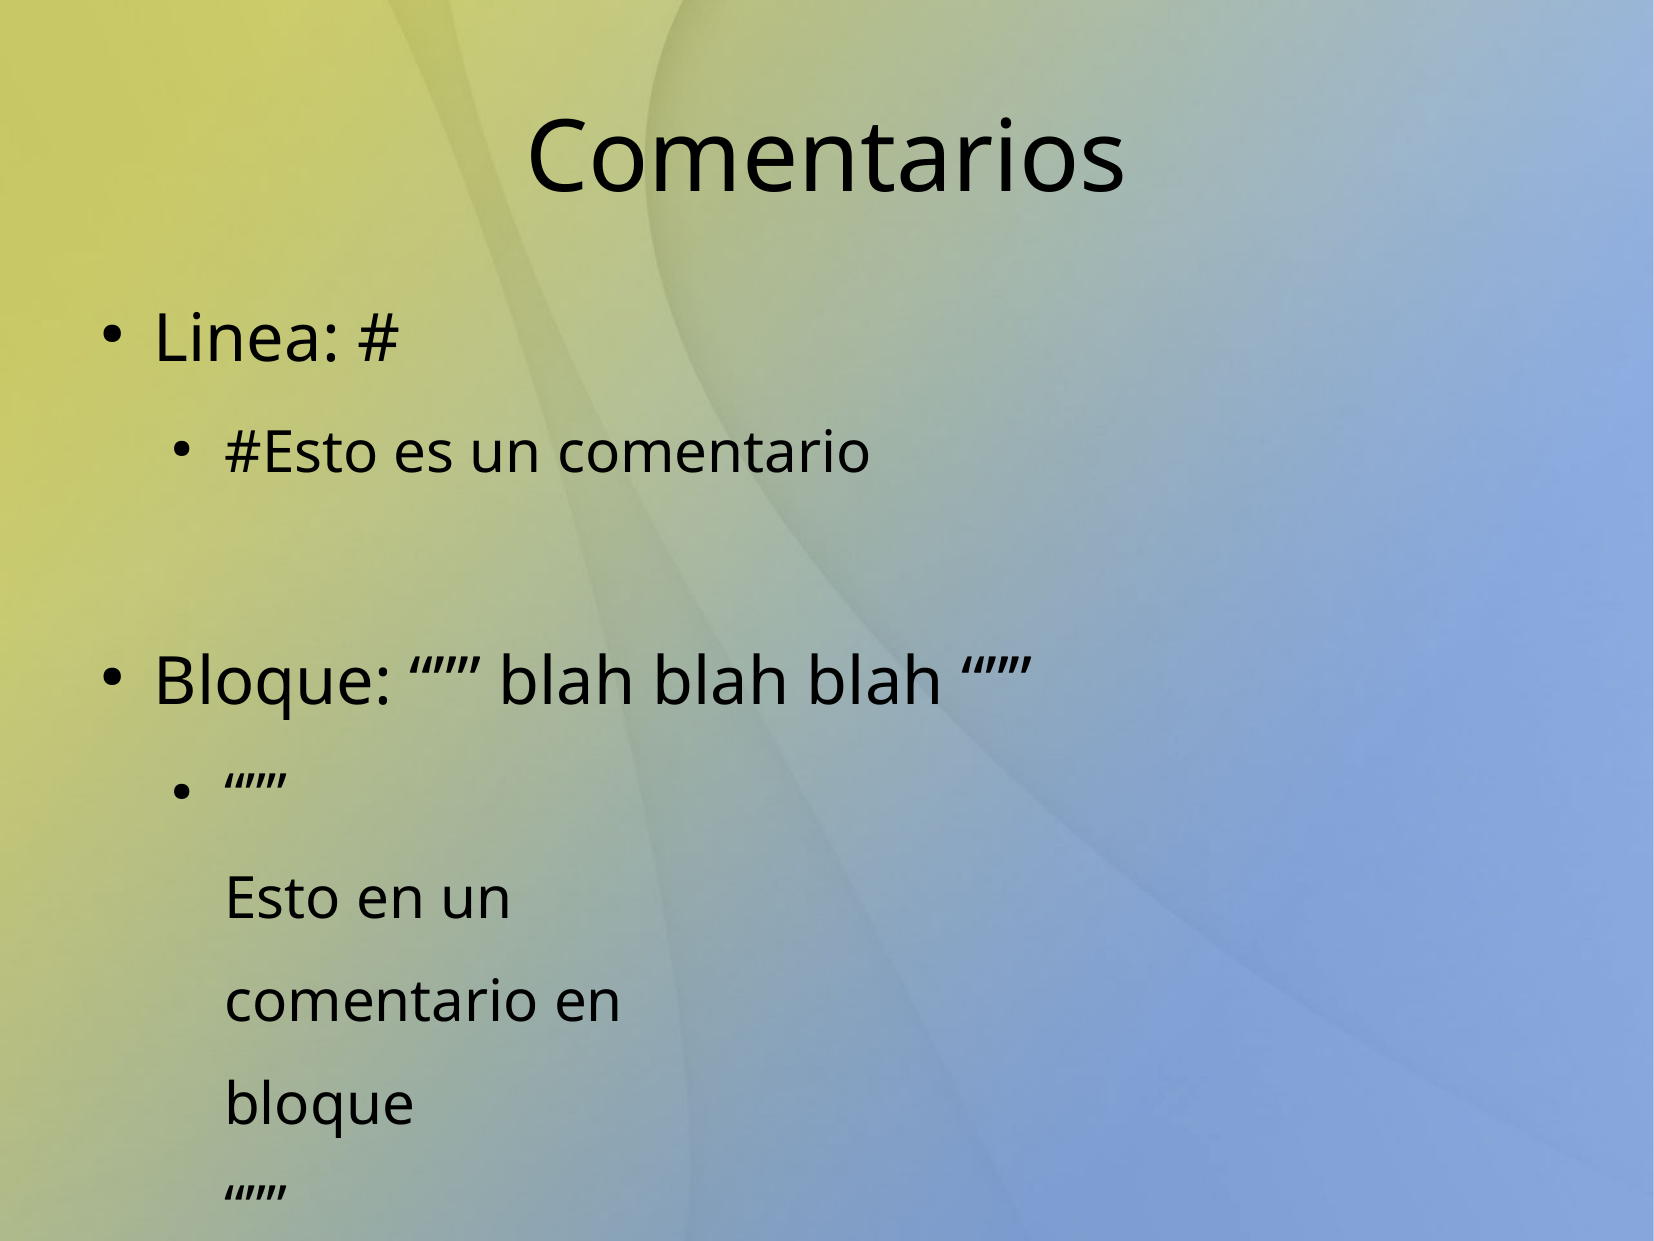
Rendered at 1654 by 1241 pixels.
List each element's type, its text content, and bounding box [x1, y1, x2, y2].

title Comentarios [82, 49, 1571, 257]
list Linea: # #Esto es un comentario Bloque: “”” blah blah blah “”” “”” Esto en un comentario en bloque “”” [82, 290, 1571, 1137]
picture [0, 0, 1654, 1241]
